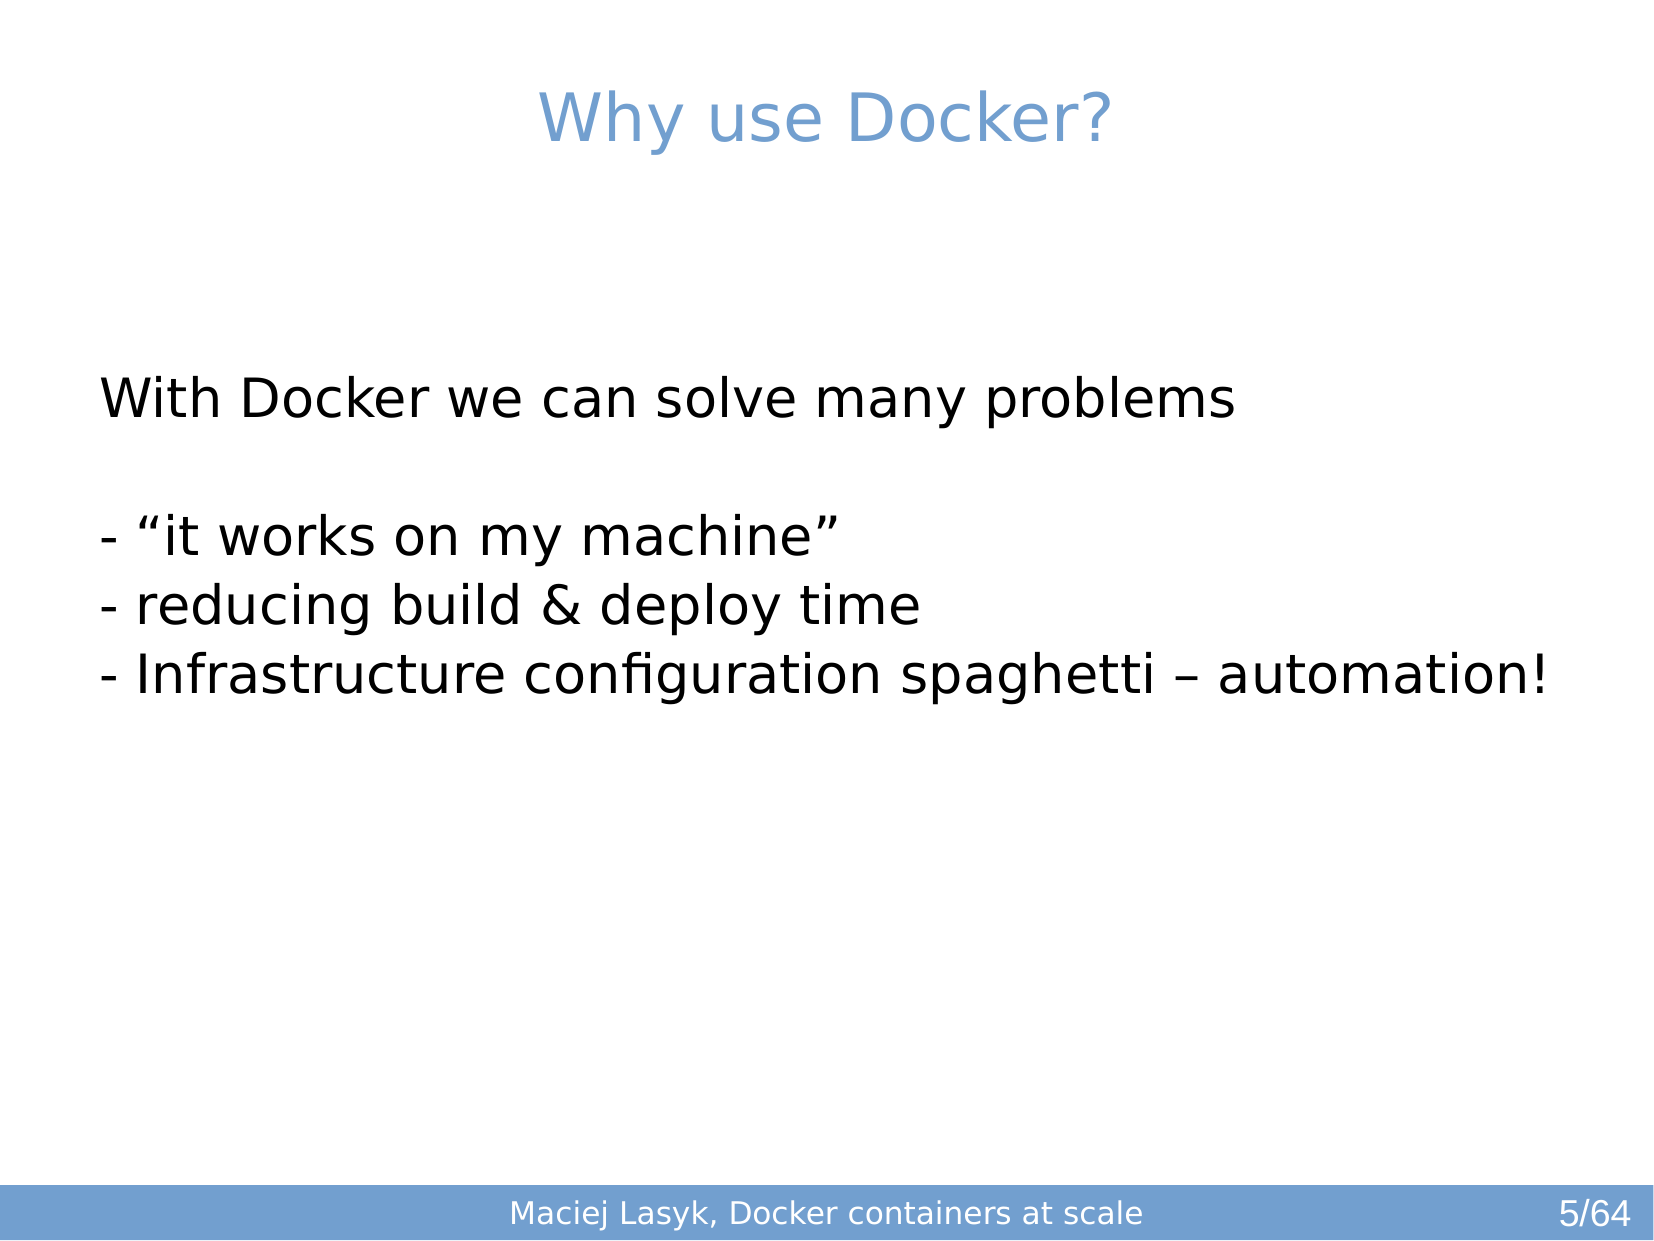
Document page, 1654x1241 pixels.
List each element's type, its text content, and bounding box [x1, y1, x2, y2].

text_box With Docker we can solve many problems - “it works on my machine” - reducing build & deploy time - Infrastructure configuration spaghetti – automation! [84, 360, 1569, 714]
text_box Maciej Lasyk, Docker containers at scale [494, 1188, 1160, 1240]
text_box 5/64 [1533, 1185, 1647, 1241]
text_box Why use Docker? [523, 72, 1131, 166]
text_box [0, 1185, 1533, 1241]
text_box [1647, 1185, 1654, 1241]
